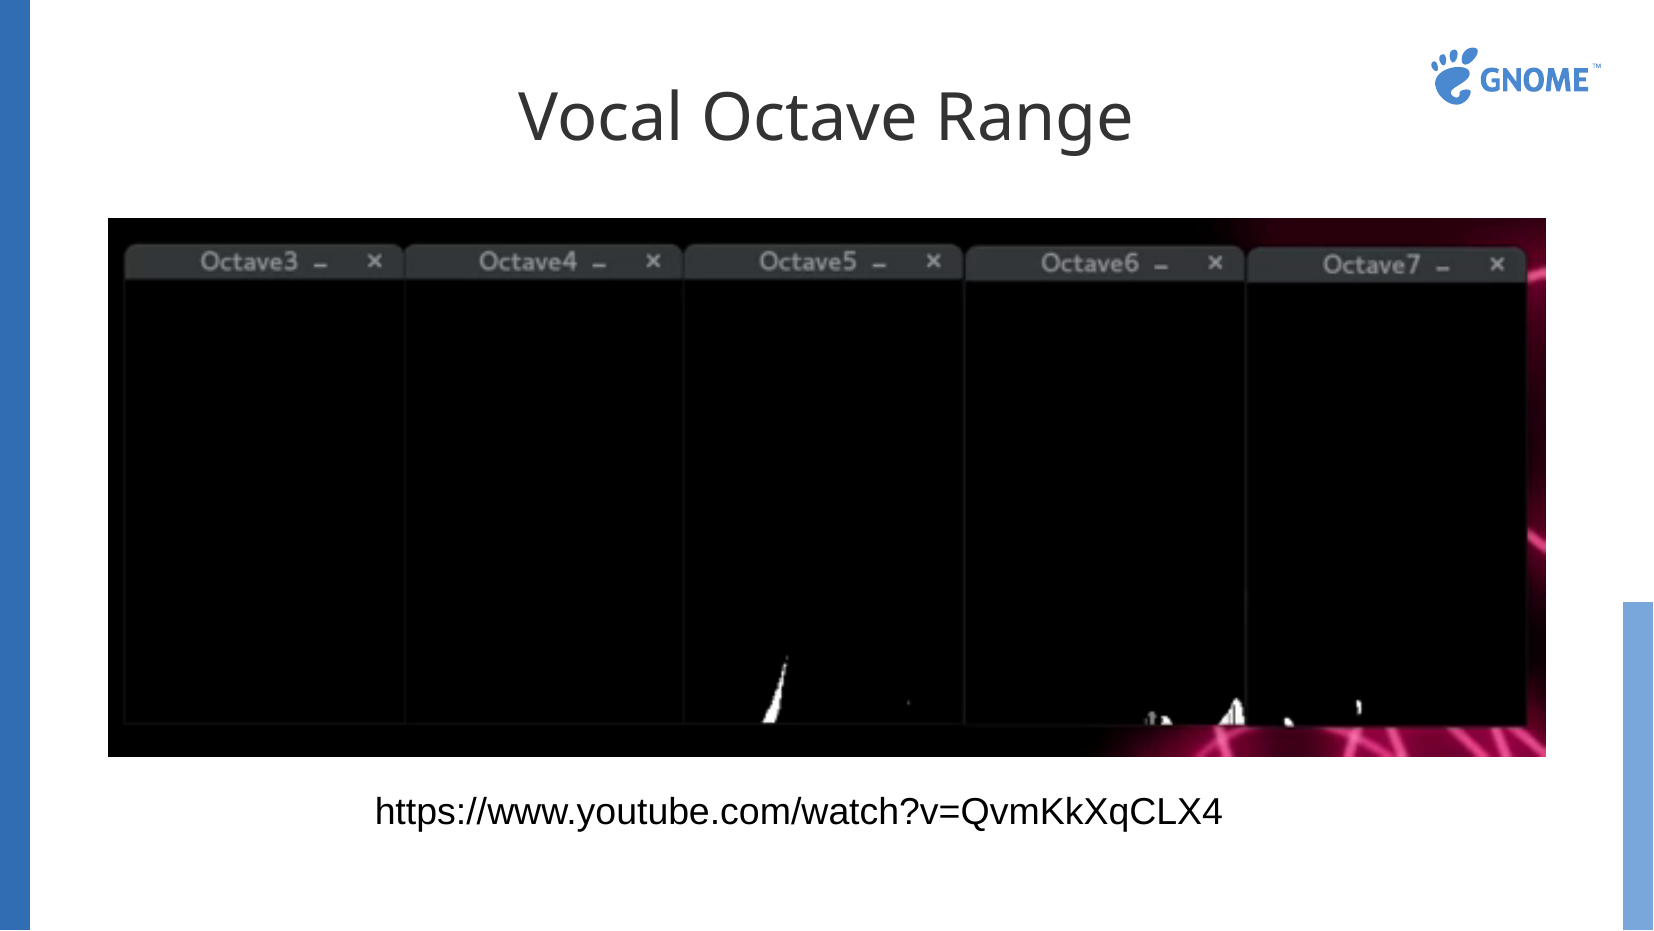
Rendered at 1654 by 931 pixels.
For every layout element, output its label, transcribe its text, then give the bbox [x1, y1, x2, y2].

text_box https://www.youtube.com/watch?v=QvmKkXqCLX4 [360, 783, 1238, 841]
text_box [107, 217, 1546, 758]
title Vocal Octave Range [82, 37, 1571, 193]
